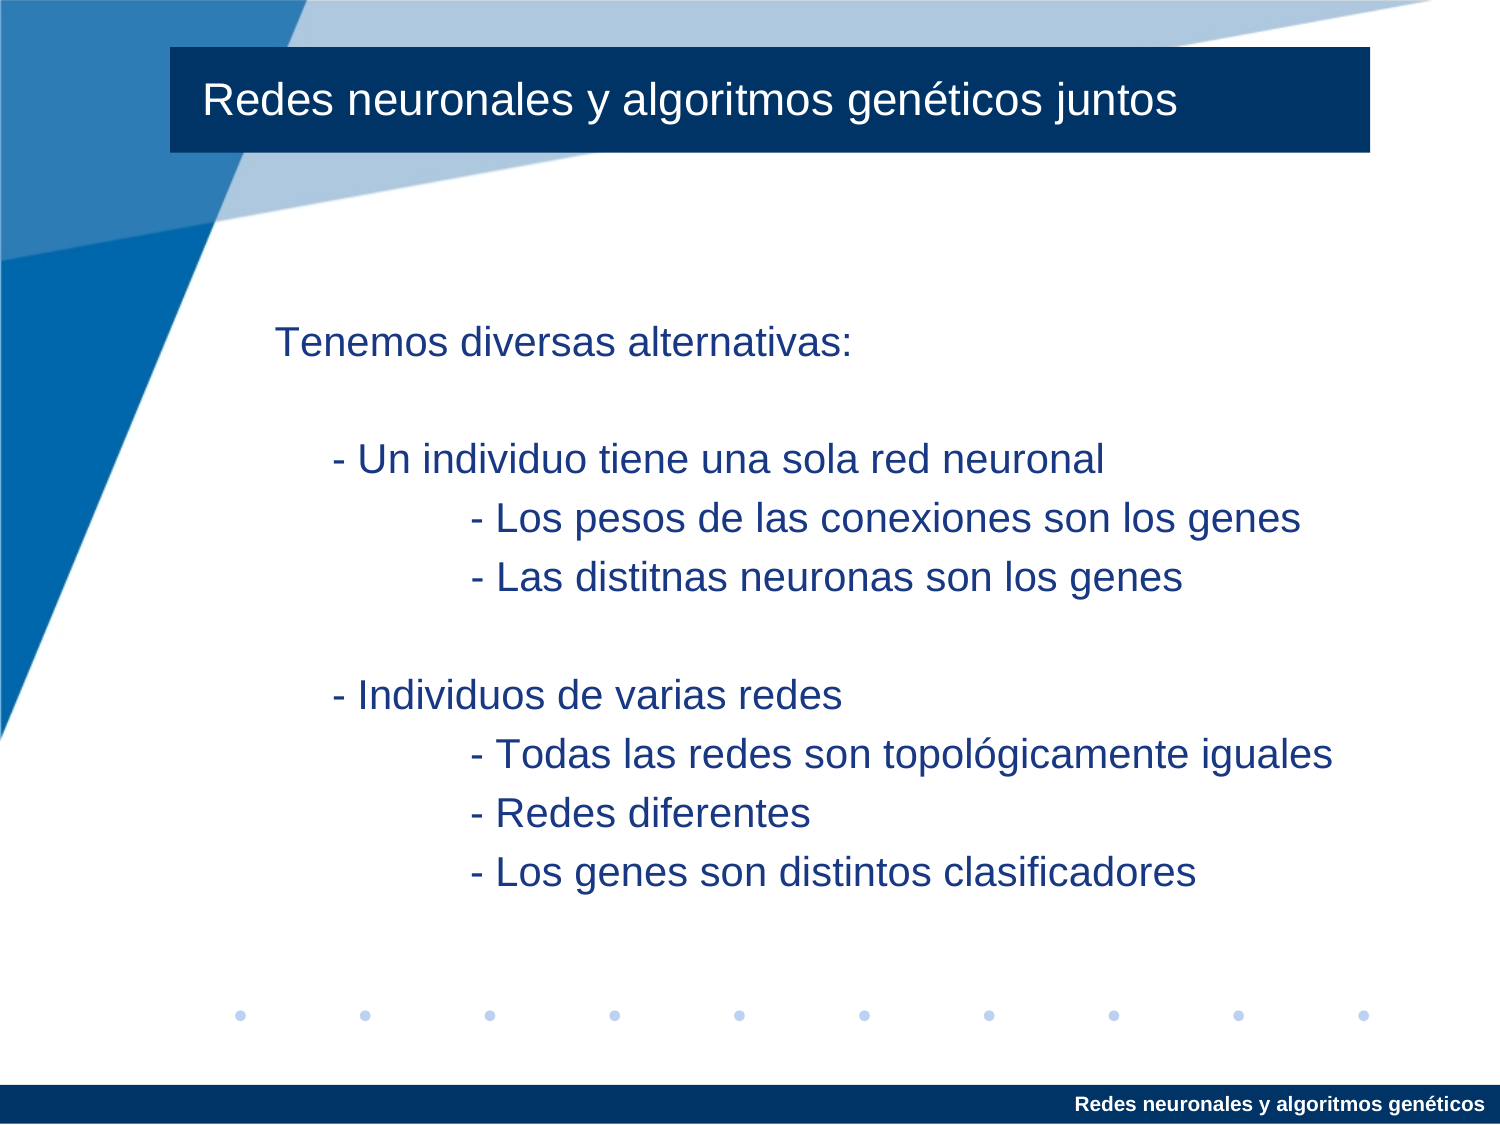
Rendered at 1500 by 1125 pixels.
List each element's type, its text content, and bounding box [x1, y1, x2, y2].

list Tenemos diversas alternativas: - Un individuo tiene una sola red neuronal - Los pesos de las conexiones son los genes - Las distitnas neuronas son los genes - Individuos de varias redes - Todas las redes son topológicamente iguales - Redes diferentes - Los genes son distintos clasificadores [259, 310, 1435, 1125]
picture [0, 0, 1500, 842]
title Redes neuronales y algoritmos genéticos juntos [170, 47, 1371, 153]
